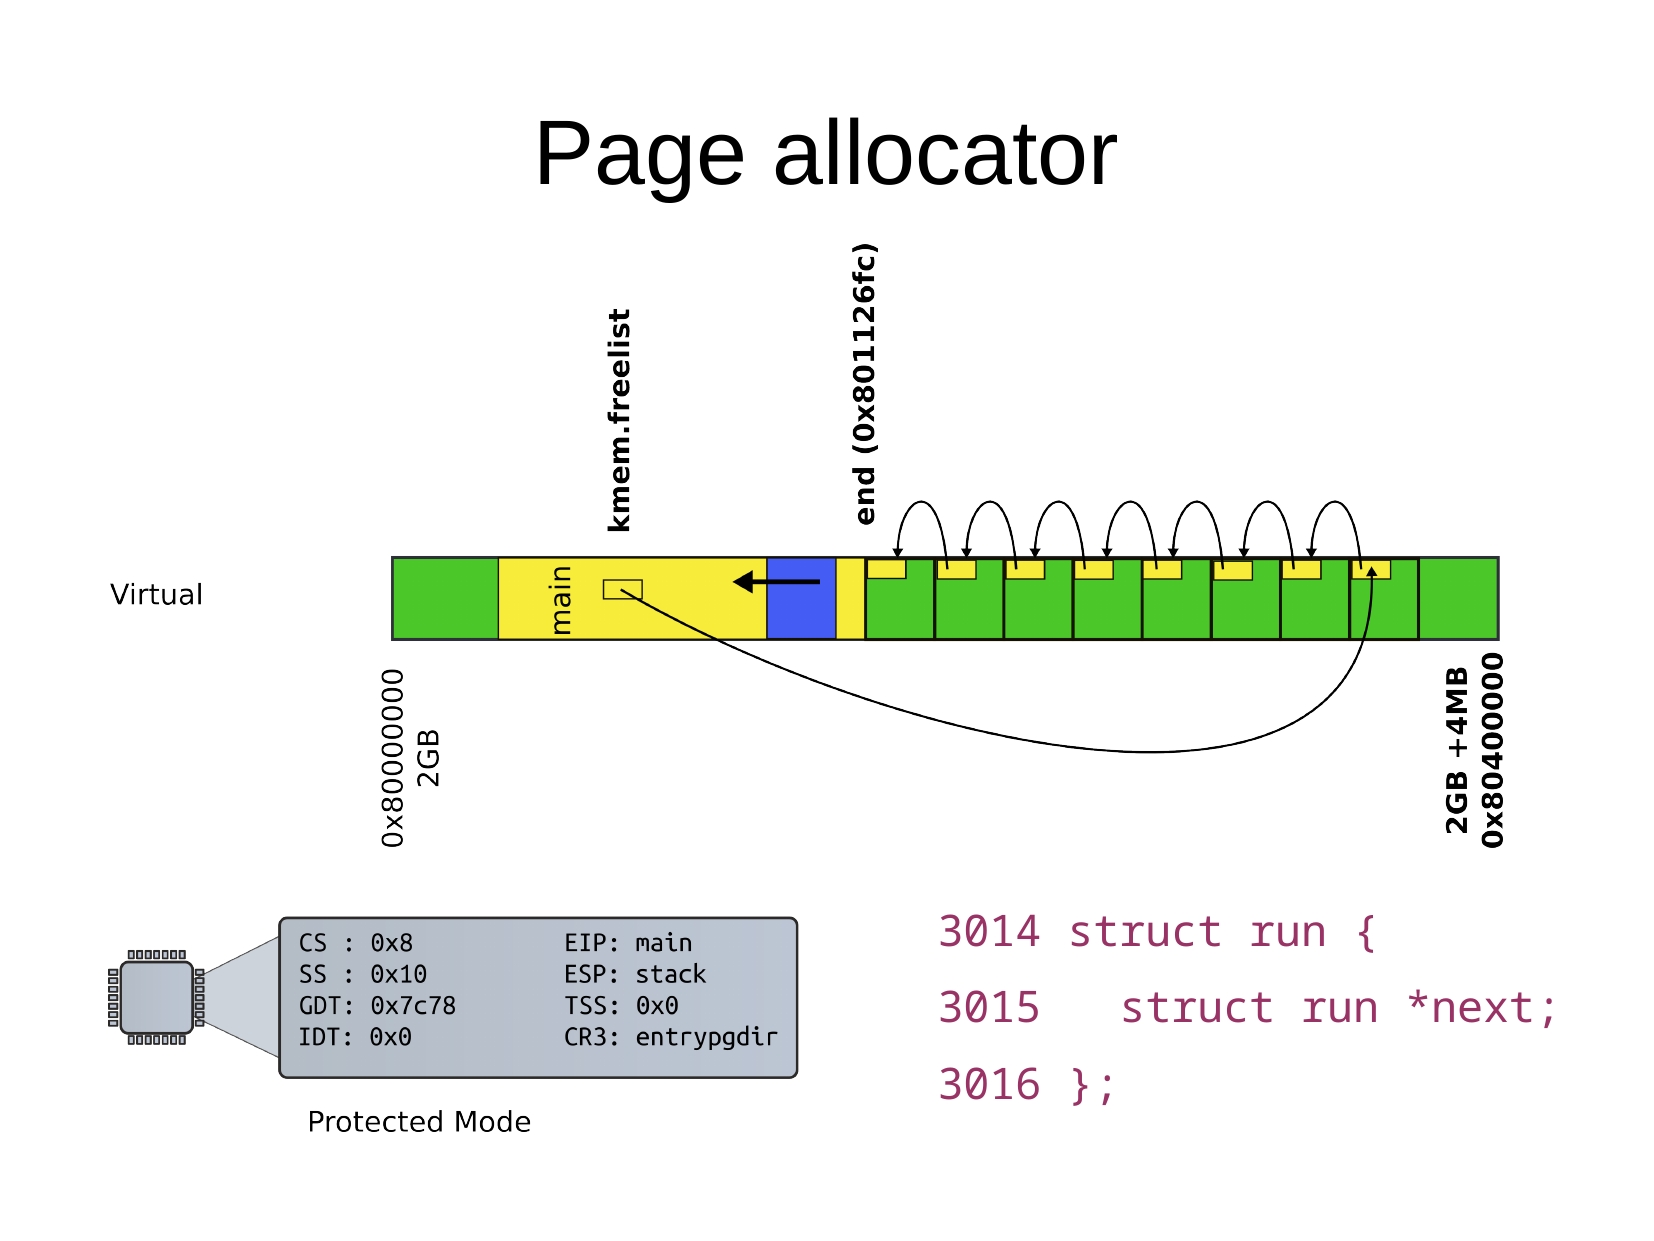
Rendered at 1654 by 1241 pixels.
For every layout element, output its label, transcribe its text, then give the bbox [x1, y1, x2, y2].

title Page allocator [82, 49, 1571, 257]
picture [108, 244, 1503, 1132]
list 3014 struct run { 3015 struct run *next; 3016 }; [937, 900, 1571, 1163]
